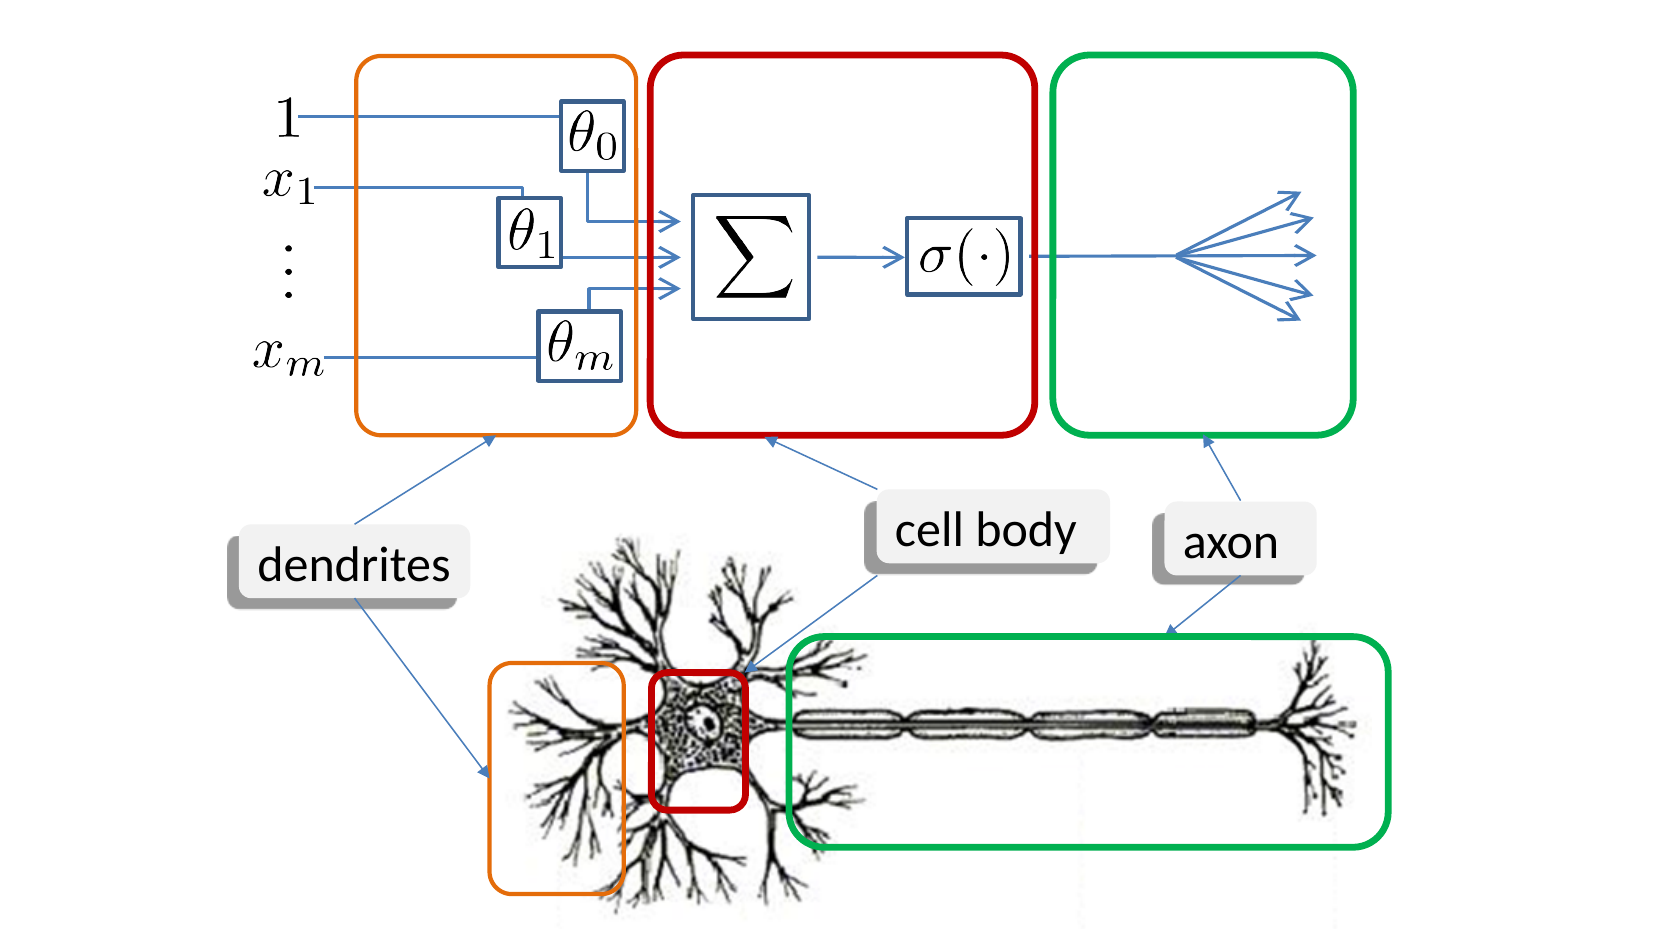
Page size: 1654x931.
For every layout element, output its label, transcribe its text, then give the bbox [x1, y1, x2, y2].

picture [263, 170, 314, 205]
picture [1176, 514, 1372, 637]
picture [509, 208, 554, 258]
text_box [561, 101, 624, 171]
picture [716, 216, 793, 298]
picture [253, 341, 324, 376]
picture [793, 640, 1372, 843]
picture [493, 666, 621, 891]
picture [548, 320, 613, 370]
text_box cell body [876, 489, 1111, 564]
text_box dendrites [238, 524, 471, 599]
text_box axon [1164, 501, 1317, 576]
text_box [693, 195, 810, 319]
picture [278, 97, 299, 137]
picture [920, 228, 1009, 286]
picture [285, 245, 292, 298]
text_box [498, 198, 561, 268]
picture [569, 110, 616, 160]
text_box [538, 311, 621, 381]
picture [493, 514, 1372, 929]
text_box [907, 218, 1021, 295]
